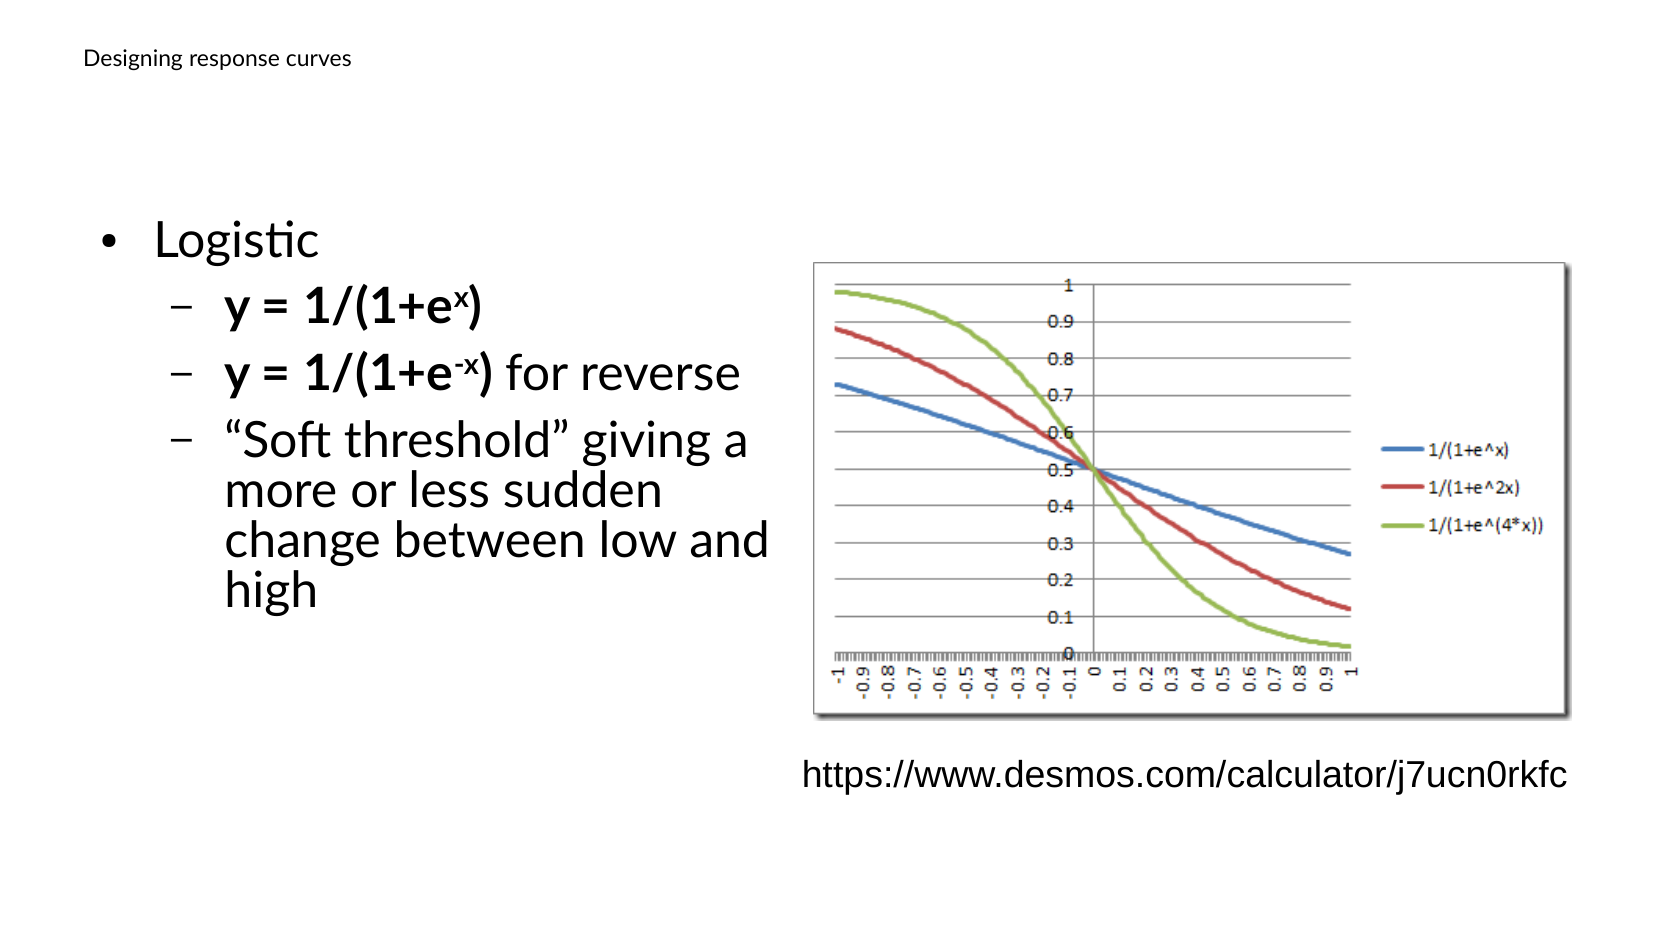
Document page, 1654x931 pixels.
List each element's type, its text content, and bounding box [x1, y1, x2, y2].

title Designing response curves [83, 0, 1571, 119]
text_box https://www.desmos.com/calculator/j7ucn0rkfc [787, 746, 1583, 804]
picture [813, 262, 1572, 721]
list Logistic y = 1/(1+ex) y = 1/(1+e-x) for reverse “Soft threshold” giving a more or less sudden change between low and high [82, 217, 809, 839]
